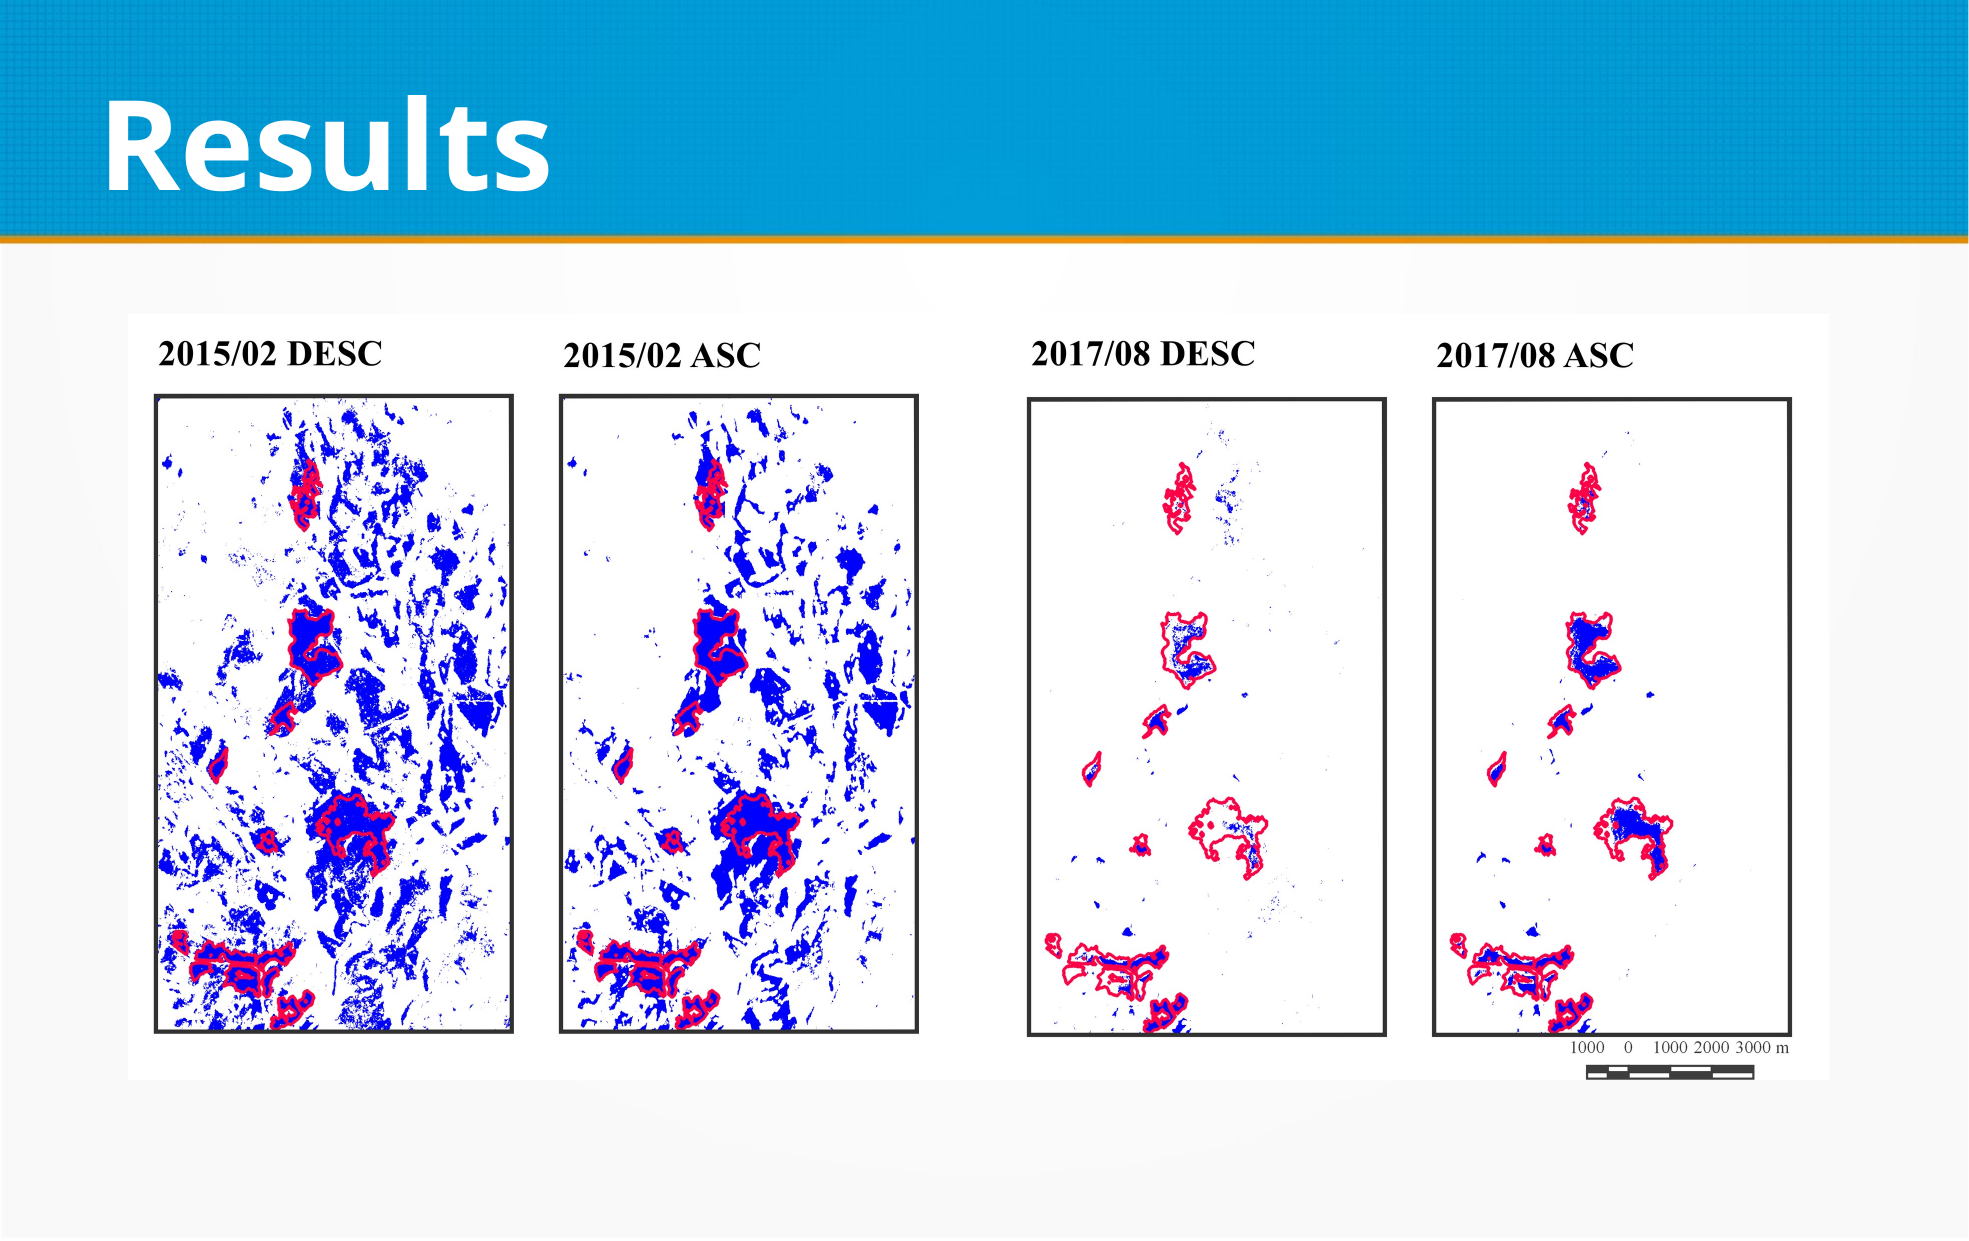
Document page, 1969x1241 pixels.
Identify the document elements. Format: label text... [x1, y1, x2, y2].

title Results [98, 19, 1870, 227]
picture [0, 233, 1969, 1241]
